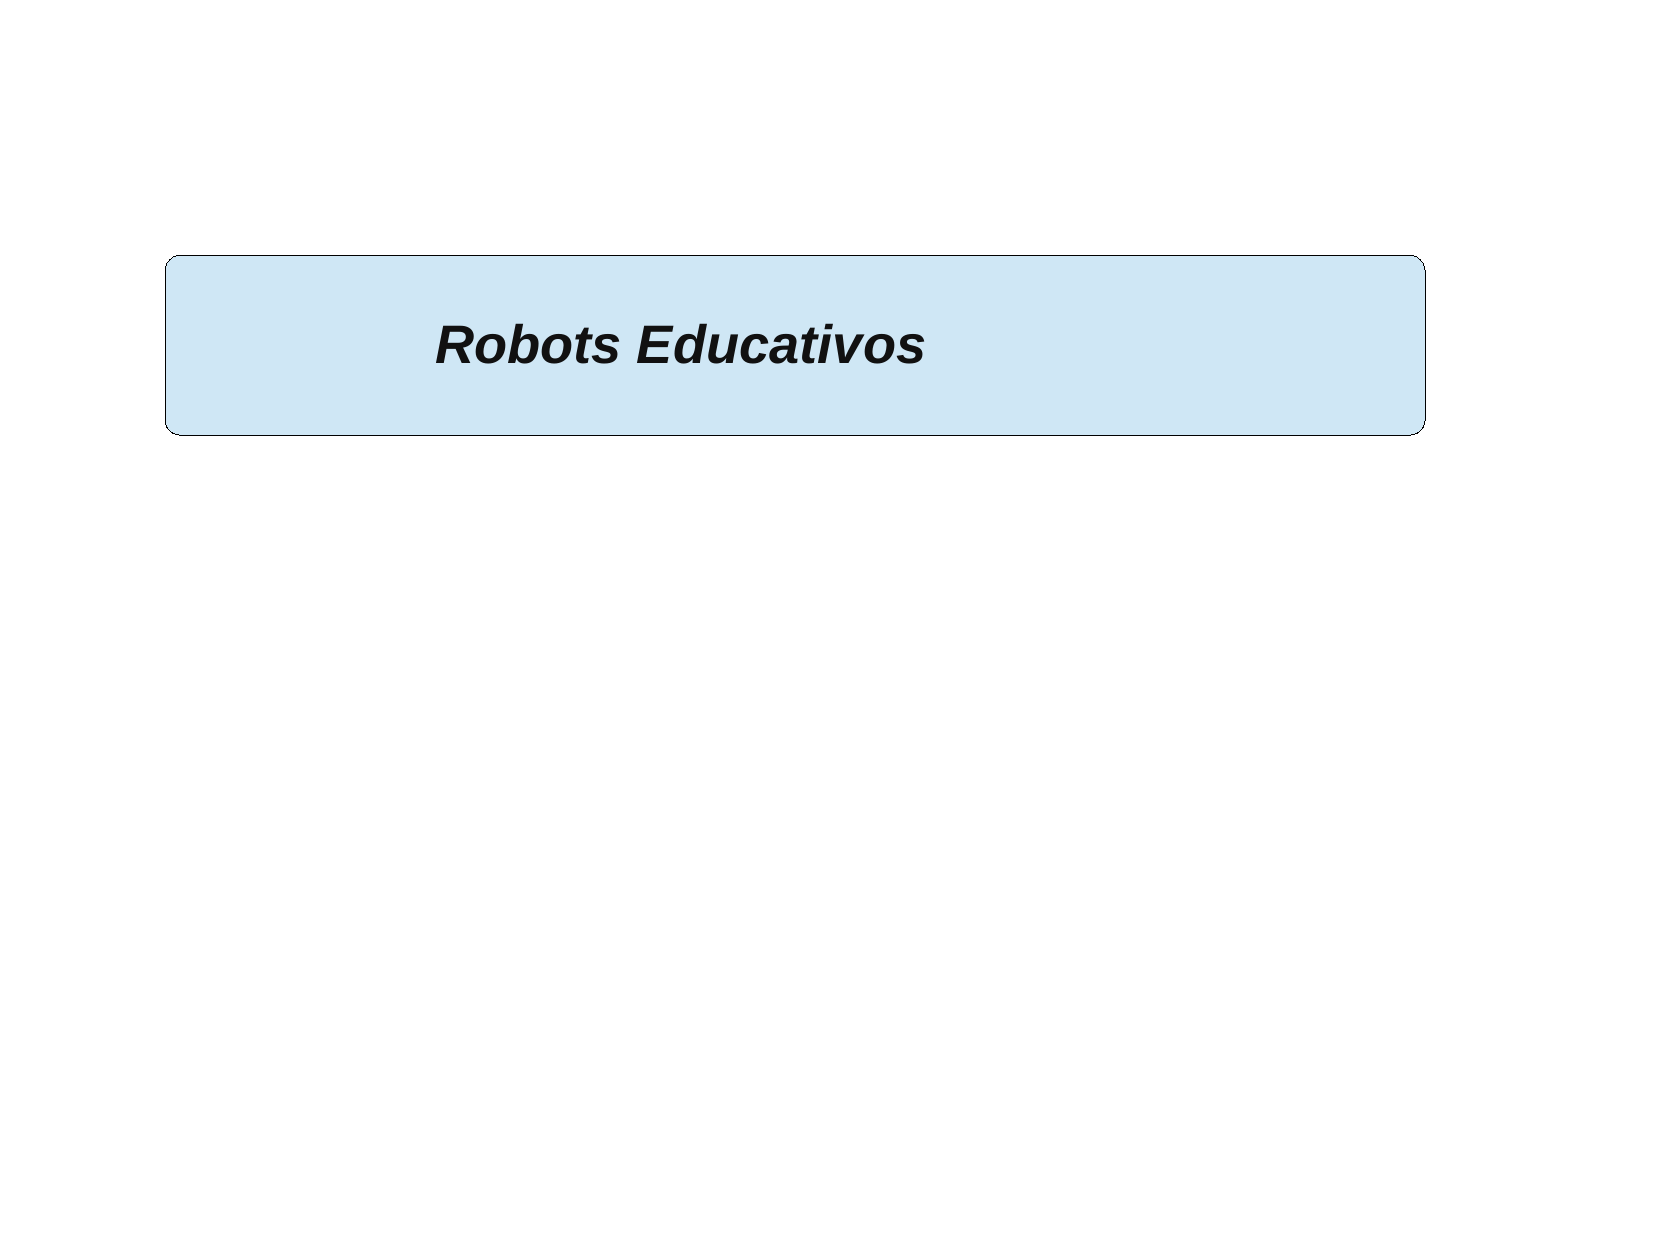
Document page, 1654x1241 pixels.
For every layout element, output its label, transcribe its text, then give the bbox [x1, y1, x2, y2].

text_box Robots Educativos [435, 283, 1246, 406]
text_box [165, 255, 1426, 436]
